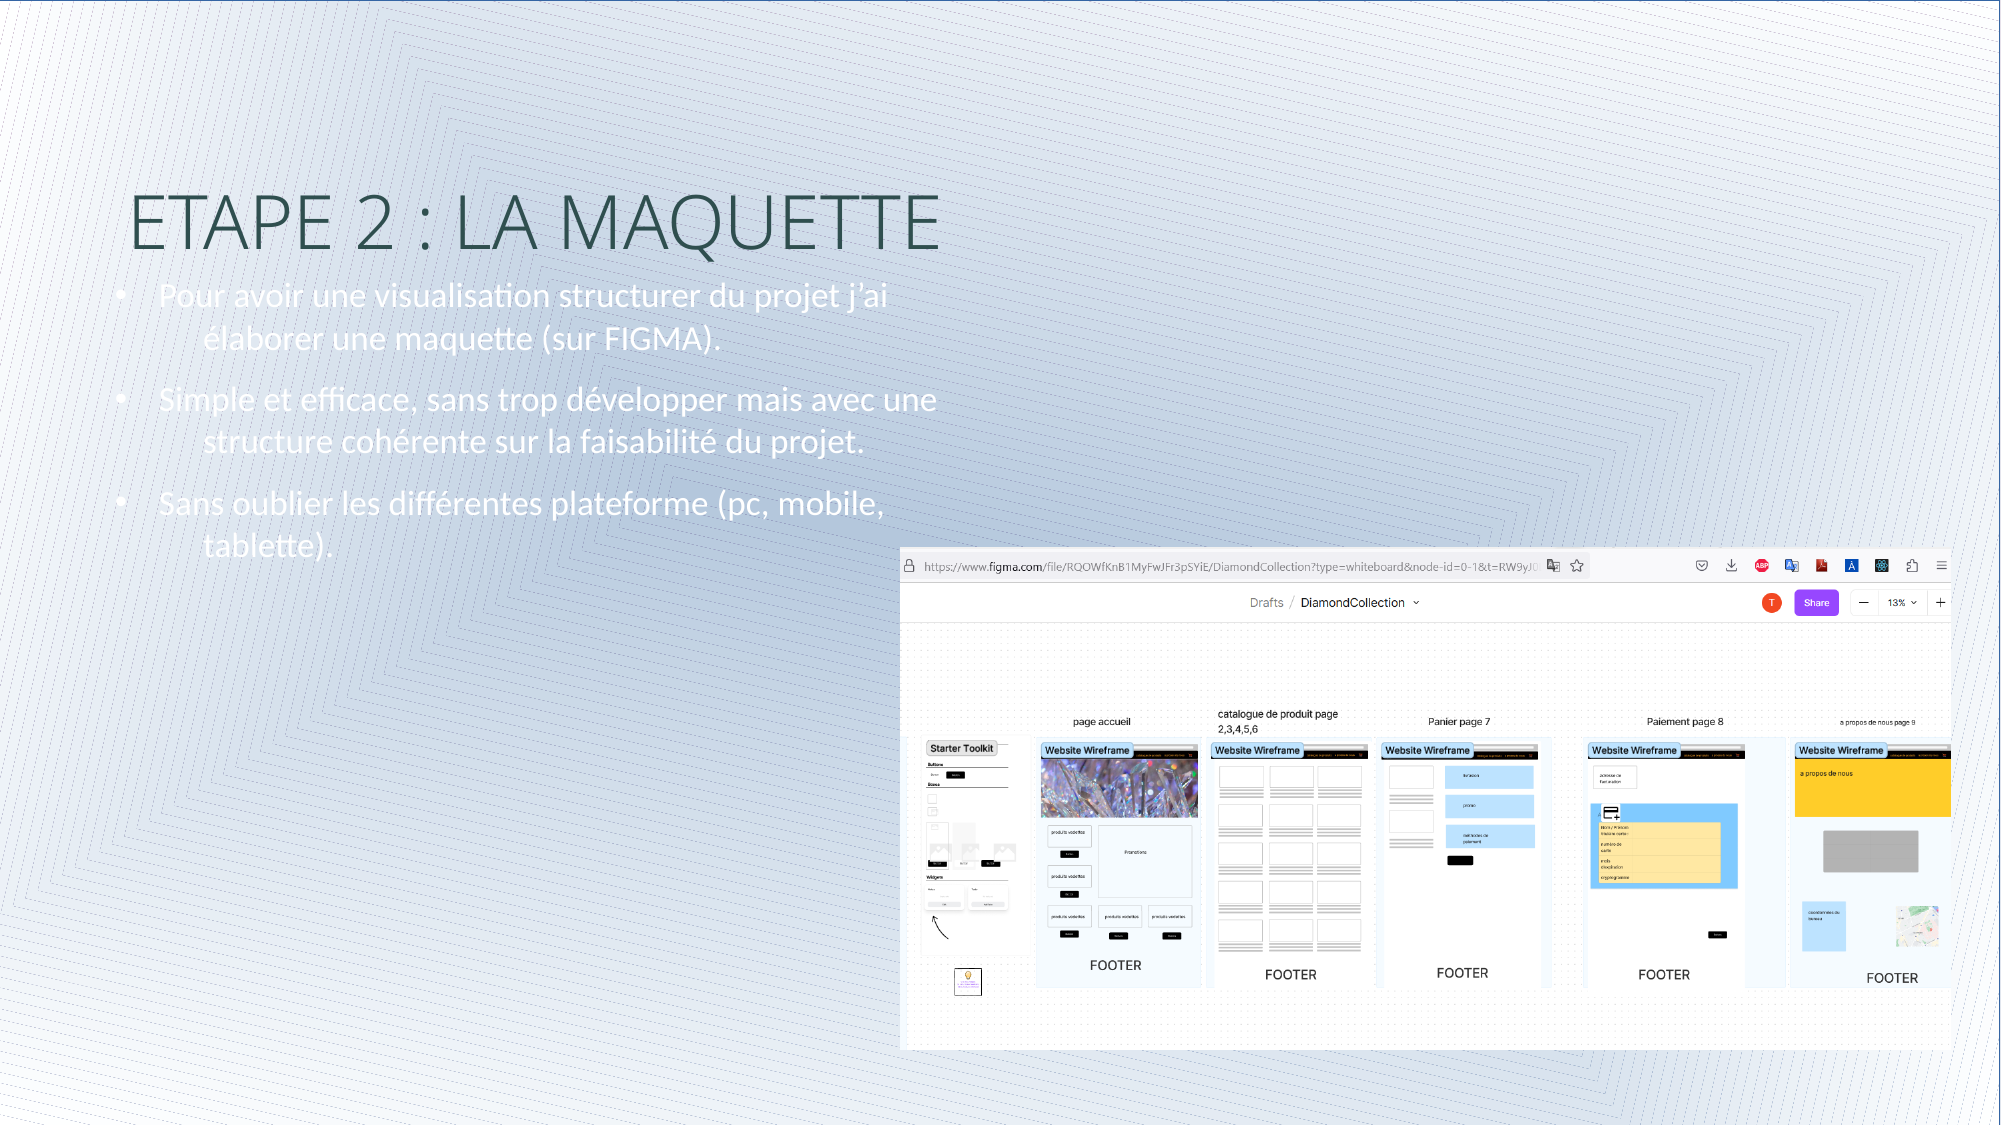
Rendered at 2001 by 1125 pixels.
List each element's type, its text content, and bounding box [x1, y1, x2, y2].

text_box [0, 0, 2000, 1125]
picture [900, 547, 1951, 1051]
list Pour avoir une visualisation structurer du projet j’ai élaborer une maquette (sur FIGMA). Simple et efficace, sans trop développer mais avec une structure cohérente sur la faisabilité du projet. Sans oublier les différentes plateforme (pc, mobile, tablette). [99, 263, 979, 575]
title ETAPE 2 : LA MAQUETTE [112, 99, 1775, 339]
